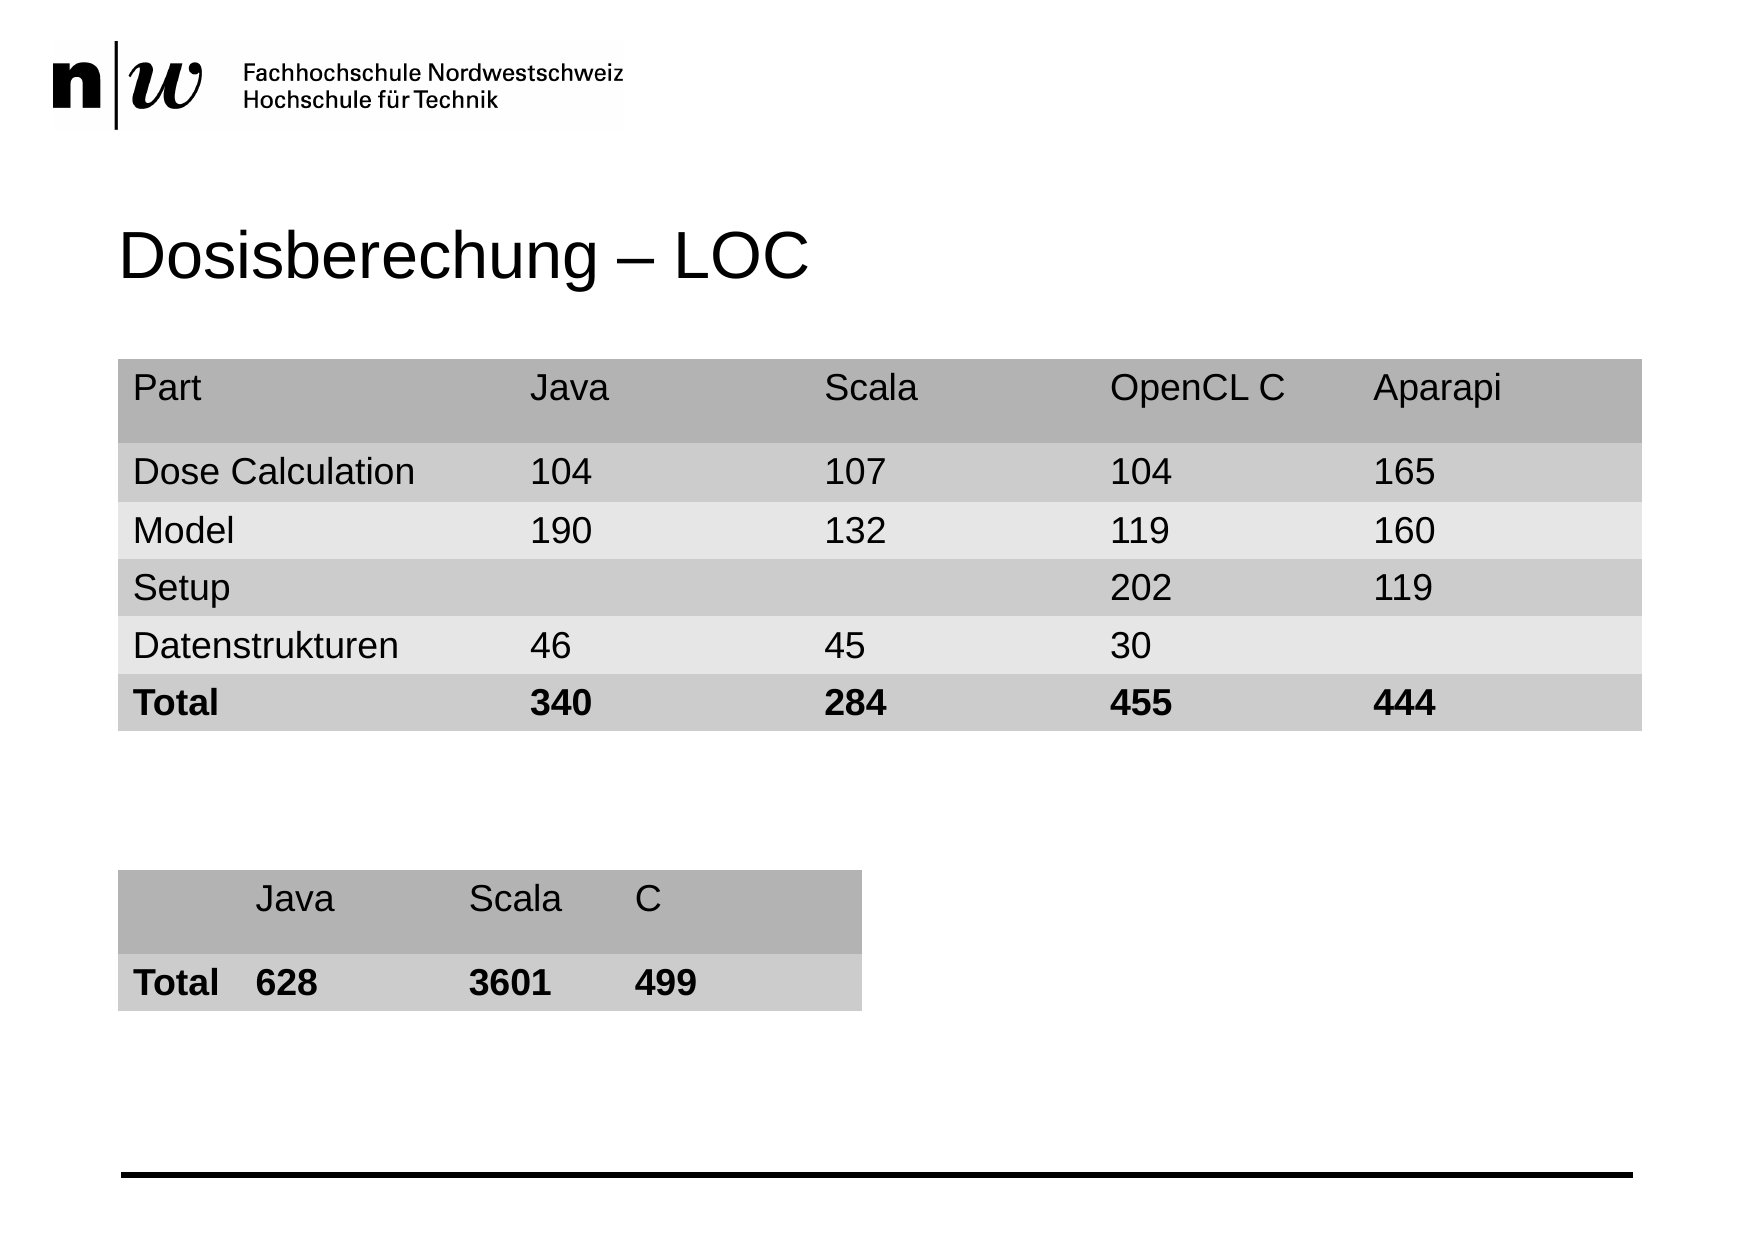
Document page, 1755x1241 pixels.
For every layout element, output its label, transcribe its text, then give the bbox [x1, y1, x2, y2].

table_cell 165 [1359, 443, 1642, 502]
table_header Part [118, 359, 515, 443]
table_cell 160 [1359, 502, 1642, 559]
table_header Scala [810, 359, 1095, 443]
table_cell [810, 559, 1095, 616]
table_cell 628 [241, 954, 454, 1011]
table_cell 104 [515, 443, 810, 502]
table_cell 284 [810, 674, 1095, 731]
table_cell 499 [620, 954, 862, 1011]
table_header Java [241, 870, 454, 954]
table_cell 444 [1359, 674, 1642, 731]
table_header OpenCL C [1095, 359, 1359, 443]
table_cell 340 [515, 674, 810, 731]
table_header Java [515, 359, 810, 443]
table_cell 3601 [454, 954, 620, 1011]
table_cell 132 [810, 502, 1095, 559]
table_cell [515, 559, 810, 616]
table_cell Setup [118, 559, 515, 616]
table_cell 45 [810, 616, 1095, 674]
table_cell [1359, 616, 1642, 674]
table_header C [620, 870, 862, 954]
table_cell 119 [1359, 559, 1642, 616]
table_header Aparapi [1359, 359, 1642, 443]
table_cell Dose Calculation [118, 443, 515, 502]
text_box Dosisberechung – LOC [118, 212, 1606, 296]
table_cell 104 [1095, 443, 1359, 502]
table_cell 30 [1095, 616, 1359, 674]
table_cell 190 [515, 502, 810, 559]
table_cell 46 [515, 616, 810, 674]
table_cell 107 [810, 443, 1095, 502]
table_header [118, 870, 241, 954]
table_cell 119 [1095, 502, 1359, 559]
table_cell Datenstrukturen [118, 616, 515, 674]
table_cell Total [118, 954, 241, 1011]
table_cell 202 [1095, 559, 1359, 616]
table_header Scala [454, 870, 620, 954]
table_cell Total [118, 674, 515, 731]
picture [53, 41, 623, 130]
table_cell 455 [1095, 674, 1359, 731]
table_cell Model [118, 502, 515, 559]
